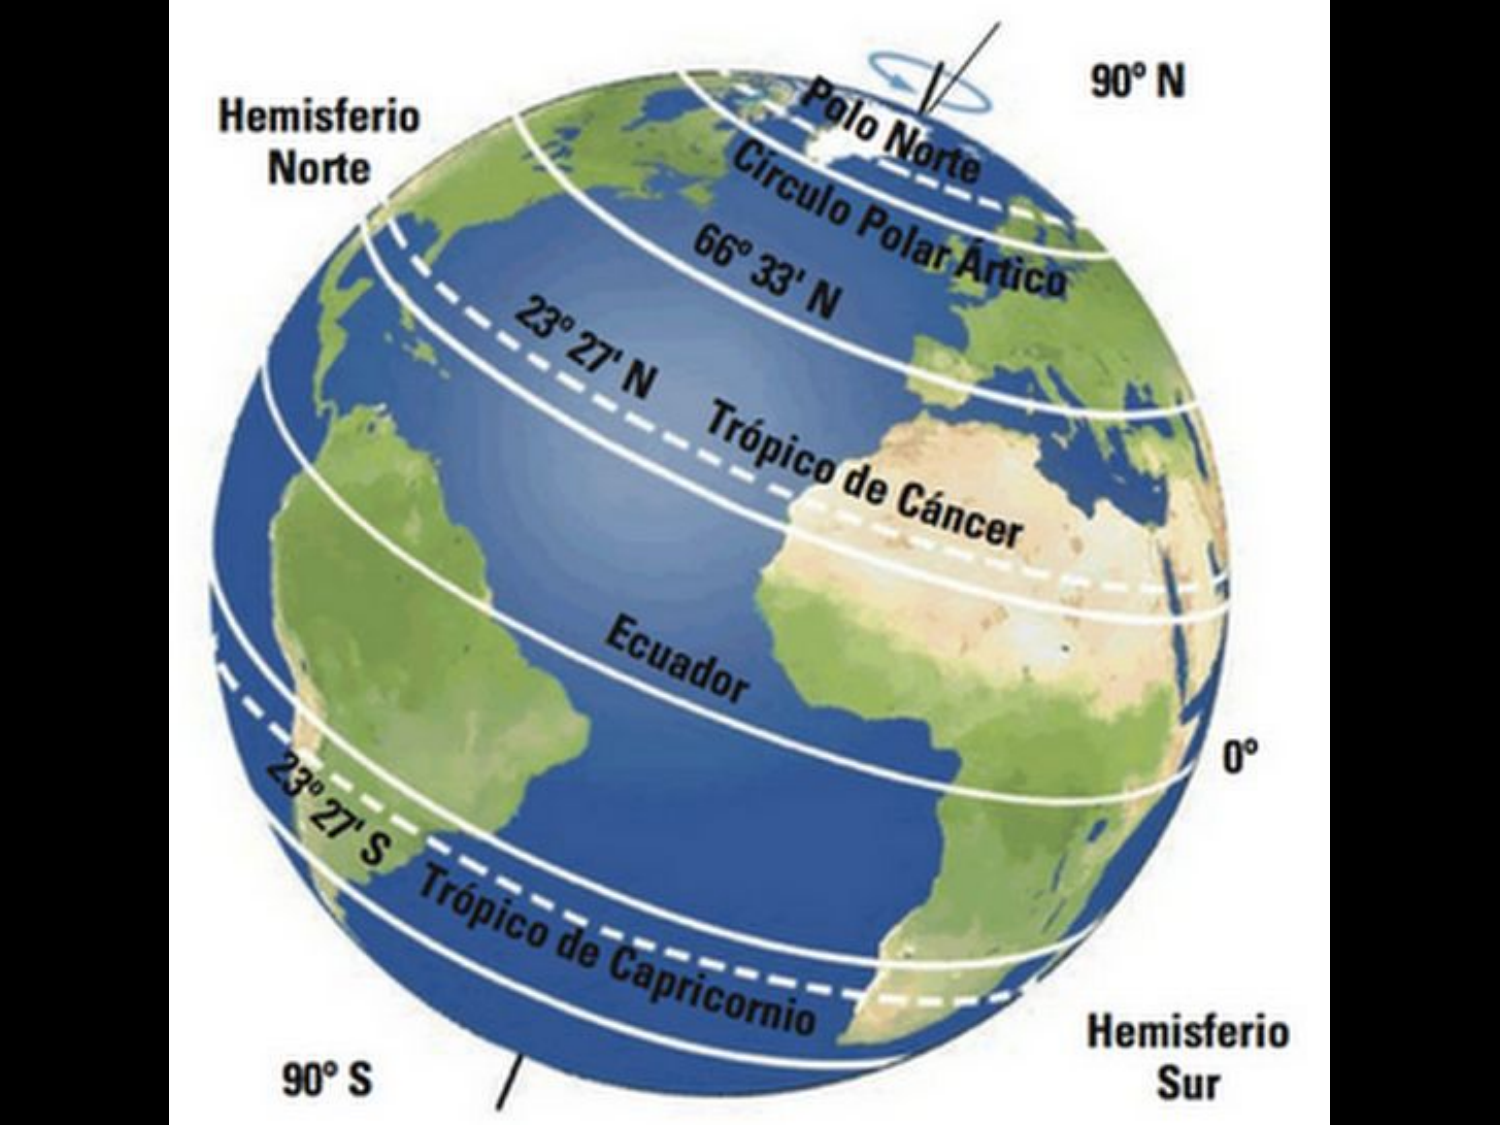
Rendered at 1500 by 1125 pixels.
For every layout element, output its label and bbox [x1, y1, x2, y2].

picture [169, 0, 1330, 1125]
